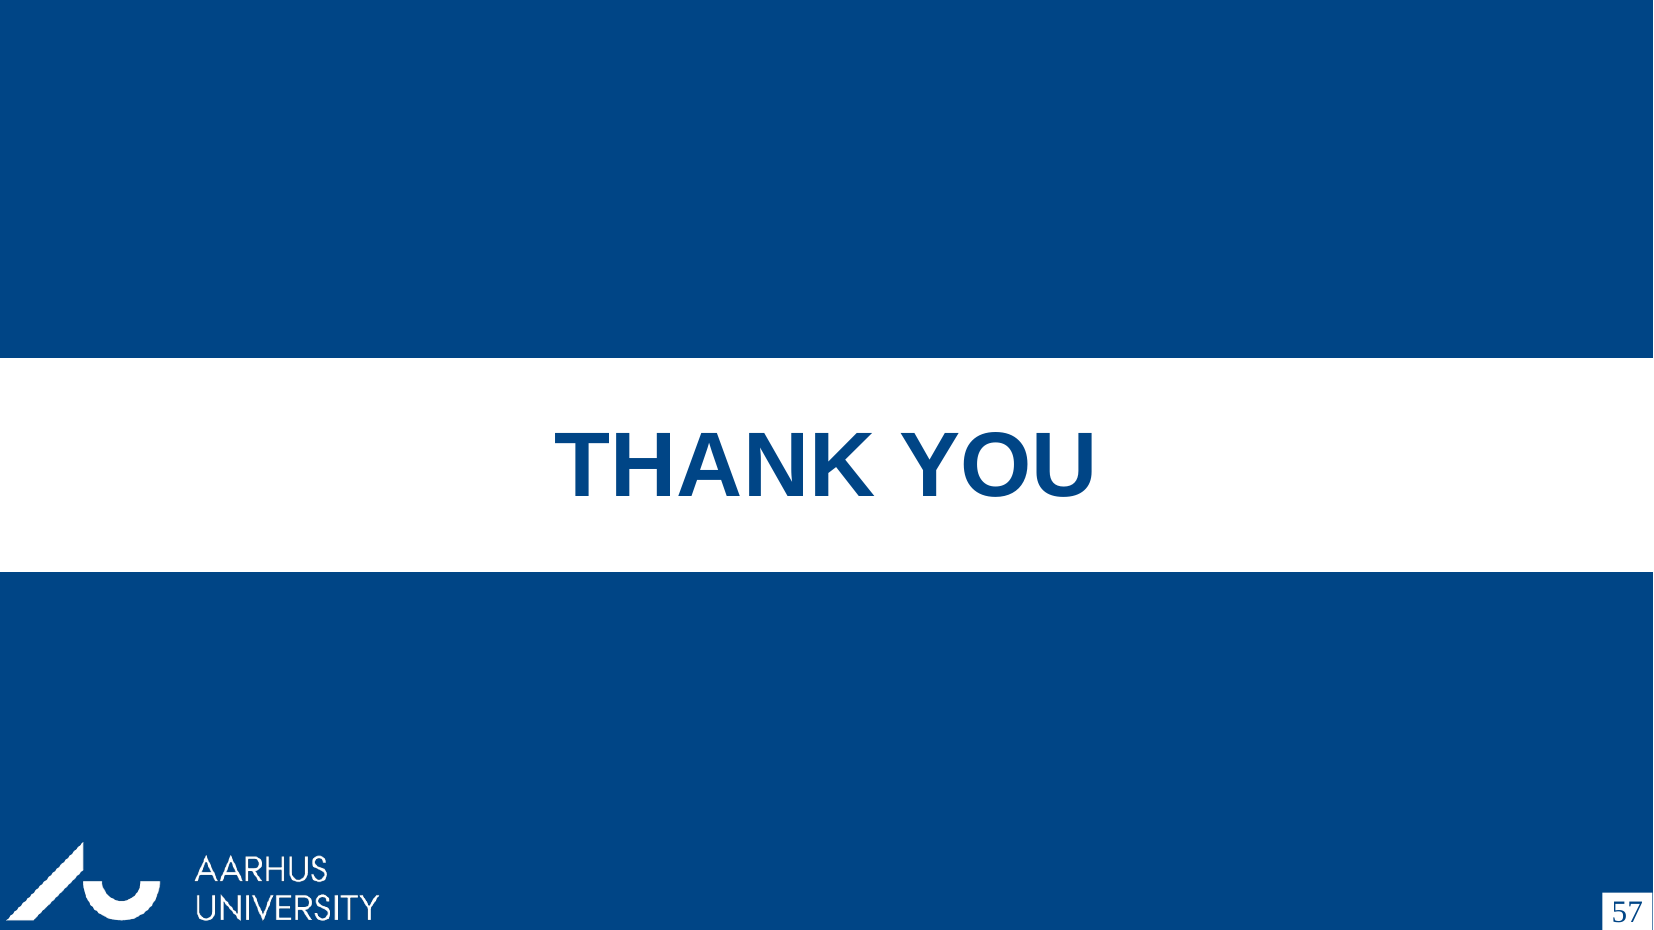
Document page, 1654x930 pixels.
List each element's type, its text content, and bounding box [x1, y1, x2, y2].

title THANK YOU [0, 358, 1653, 572]
picture [5, 841, 414, 928]
